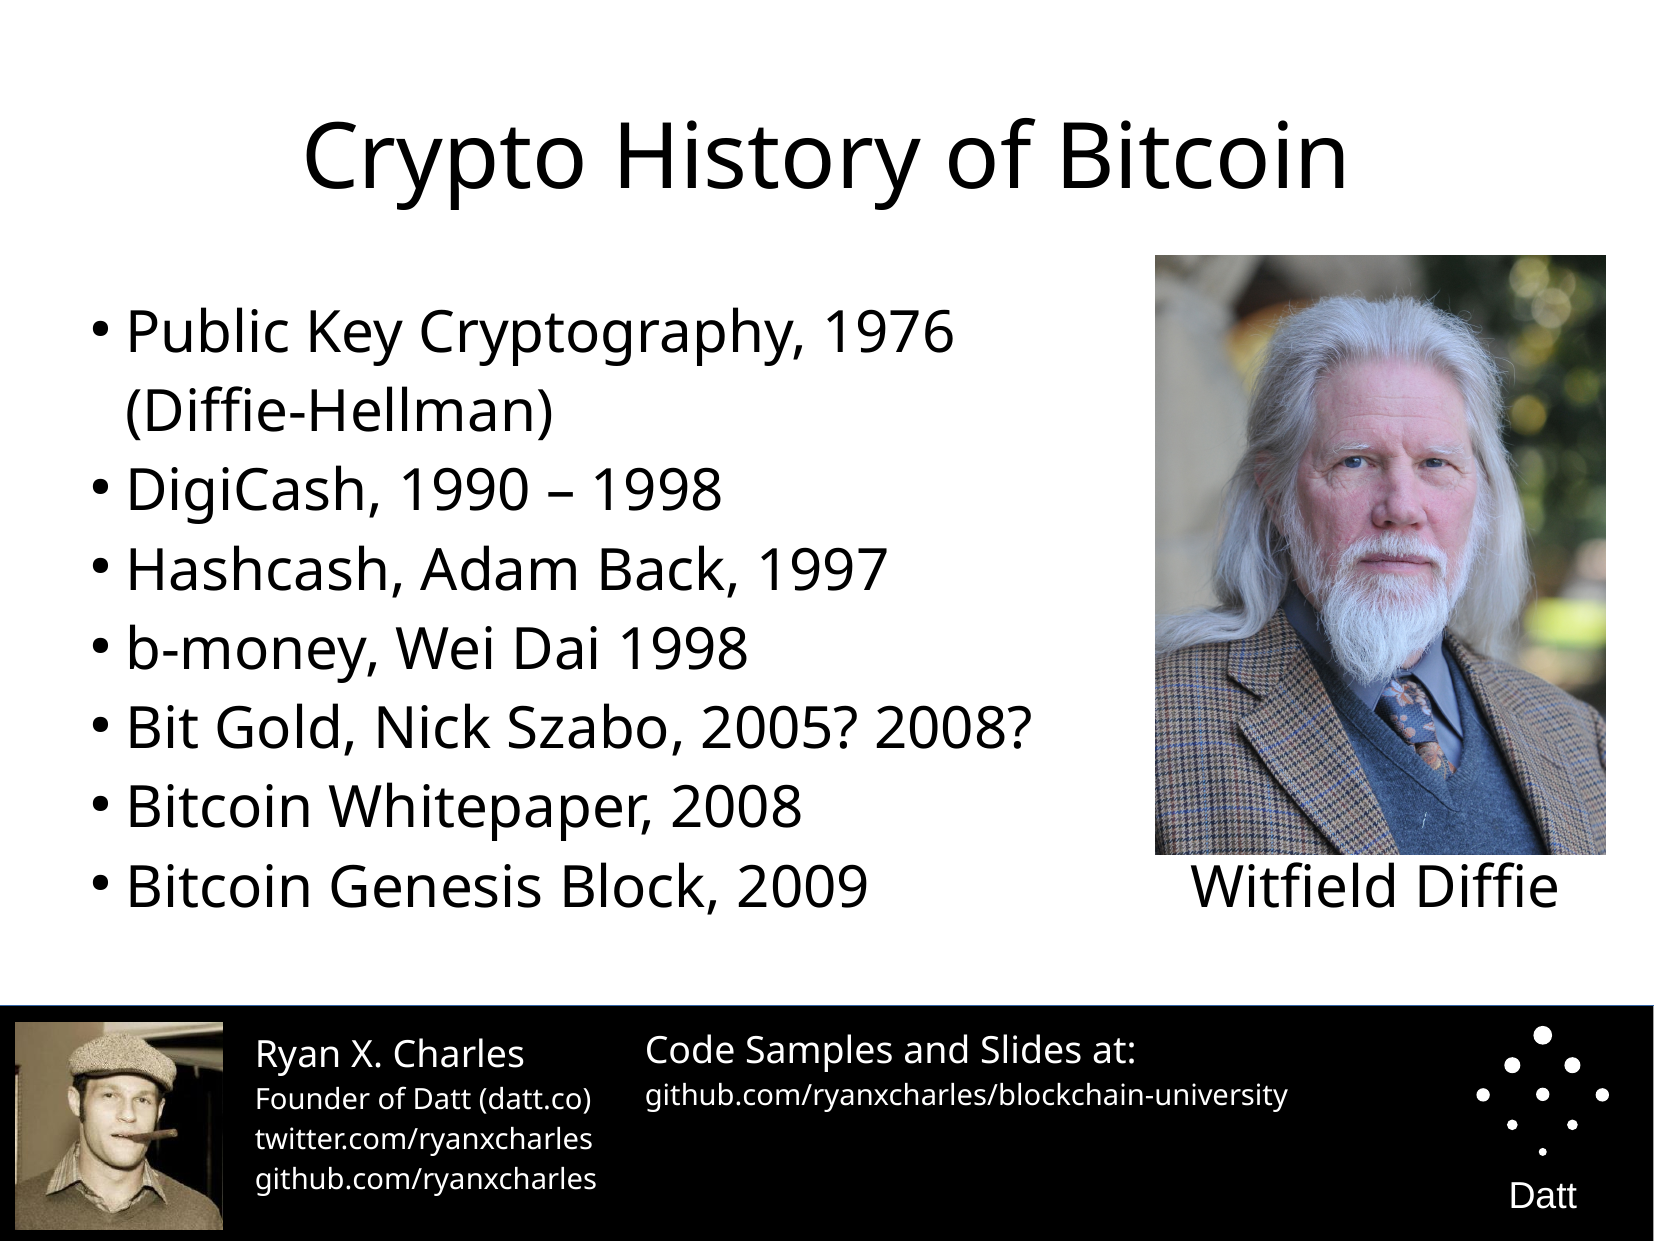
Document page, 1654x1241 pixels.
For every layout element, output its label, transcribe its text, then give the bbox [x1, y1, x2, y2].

text_box [0, 1005, 1654, 1241]
text_box Datt [1452, 1167, 1633, 1241]
picture [15, 1022, 223, 1231]
picture [1475, 1023, 1611, 1159]
text_box Ryan X. Charles Founder of Datt (datt.co) twitter.com/ryanxcharles github.com/ryanxcharles [240, 1020, 976, 1241]
text_box Code Samples and Slides at: github.com/ryanxcharles/blockchain-university [630, 1015, 1403, 1156]
text_box Witfield Diffie [960, 845, 1654, 976]
picture [1155, 255, 1606, 856]
title Crypto History of Bitcoin [82, 49, 1571, 257]
text_box Public Key Cryptography, 1976 (Diffie-Hellman) DigiCash, 1990 – 1998 Hashcash, Adam Back, 1997 b-money, Wei Dai 1998 Bit Gold, Nick Szabo, 2005? 2008? Bitcoin Whitepaper, 2008 Bitcoin Genesis Block, 2009 [90, 290, 1141, 990]
